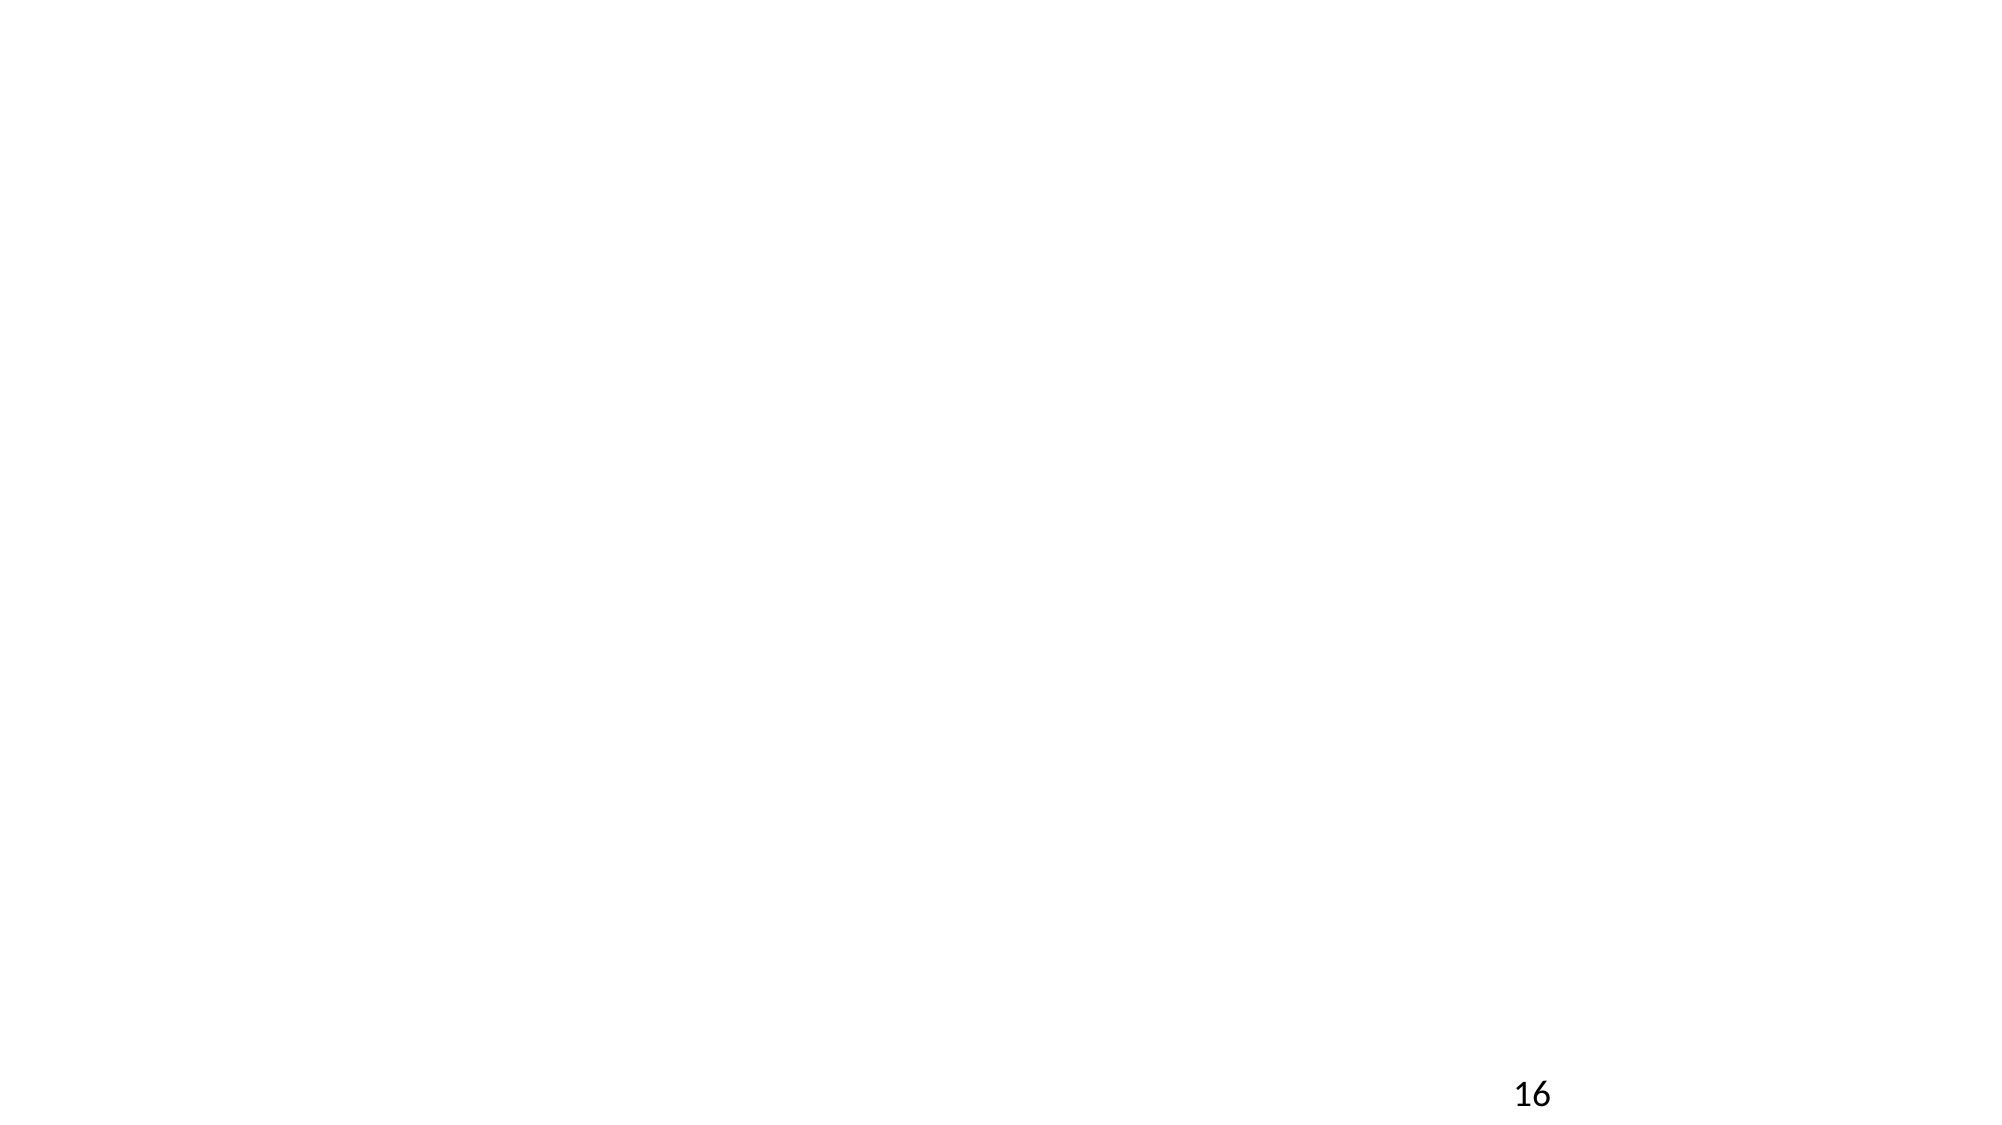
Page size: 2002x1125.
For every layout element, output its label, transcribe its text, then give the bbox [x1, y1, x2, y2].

text_box 16 [1498, 1061, 1949, 1122]
